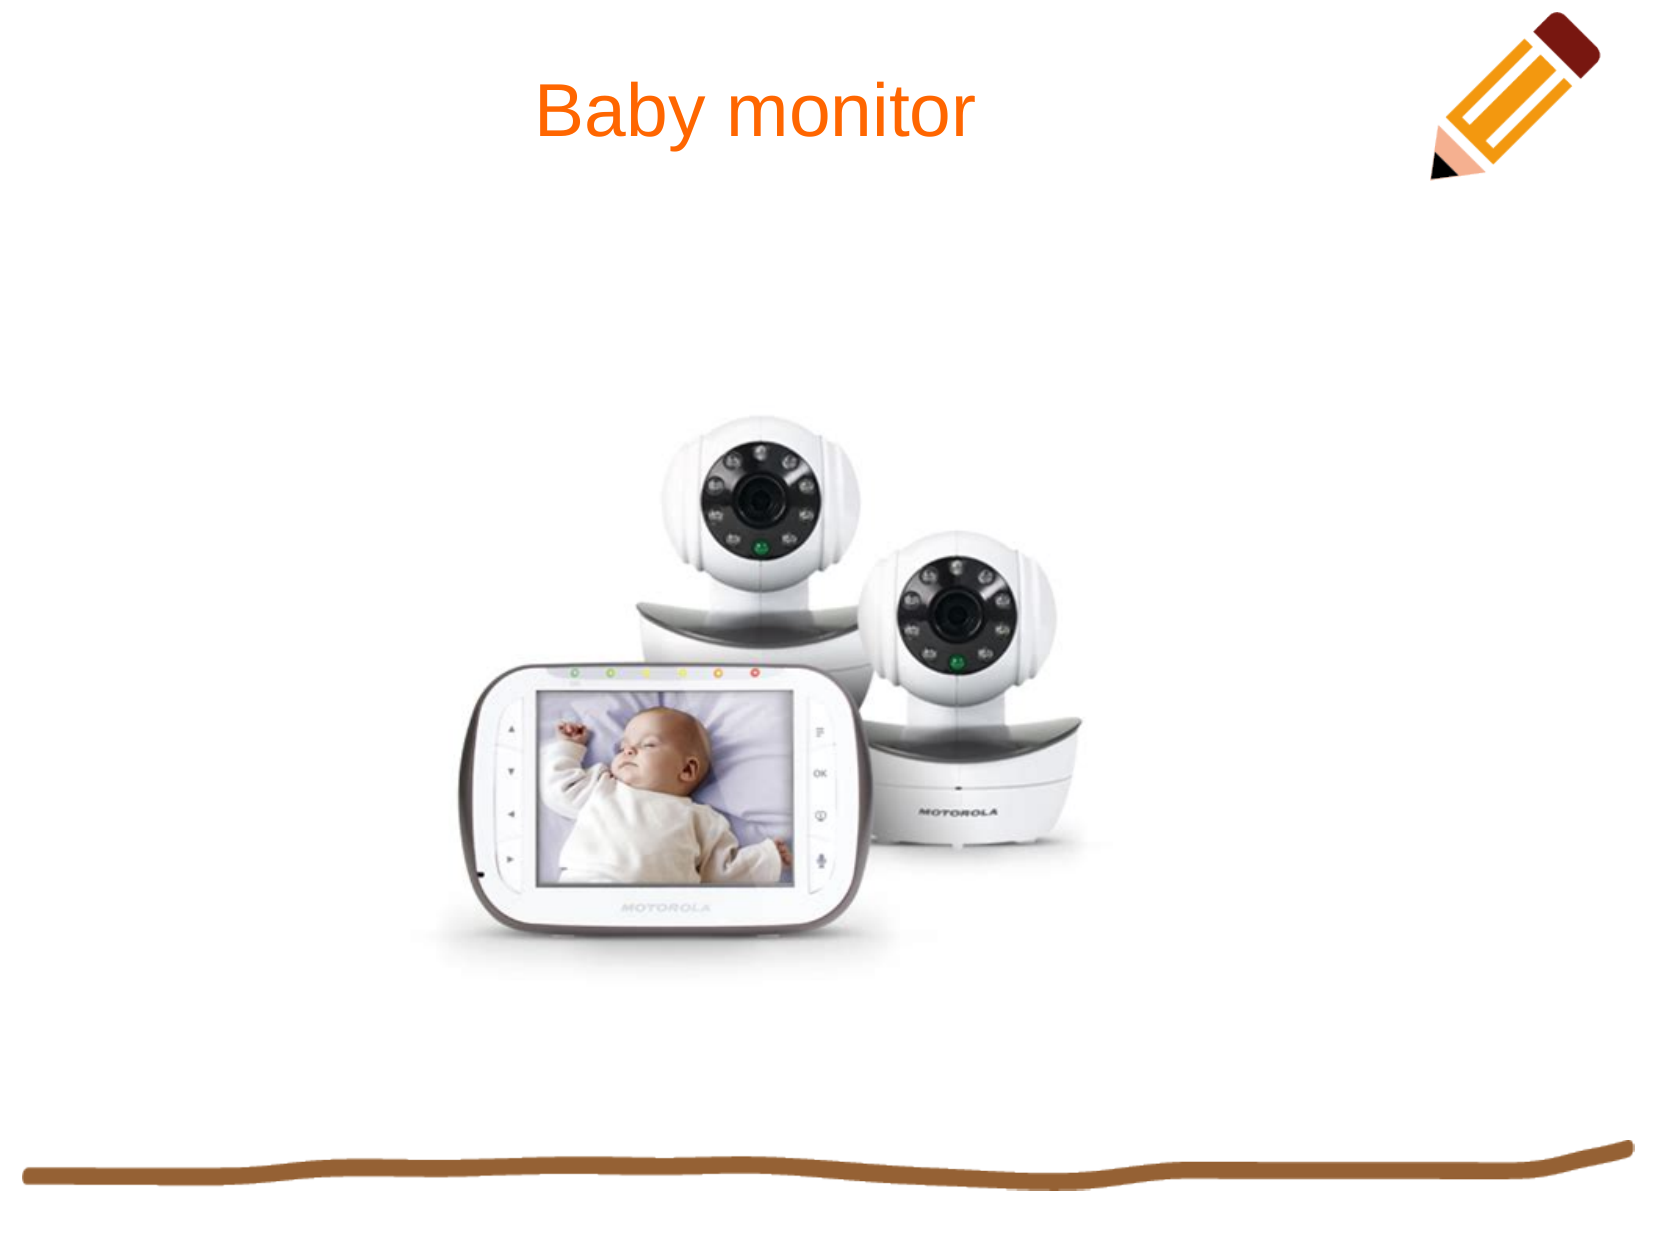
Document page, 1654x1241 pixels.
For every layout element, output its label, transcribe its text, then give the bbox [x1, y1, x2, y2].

title Baby monitor [82, 49, 1430, 172]
picture [399, 329, 1141, 1071]
picture [22, 1140, 1635, 1191]
picture [1430, 12, 1601, 181]
